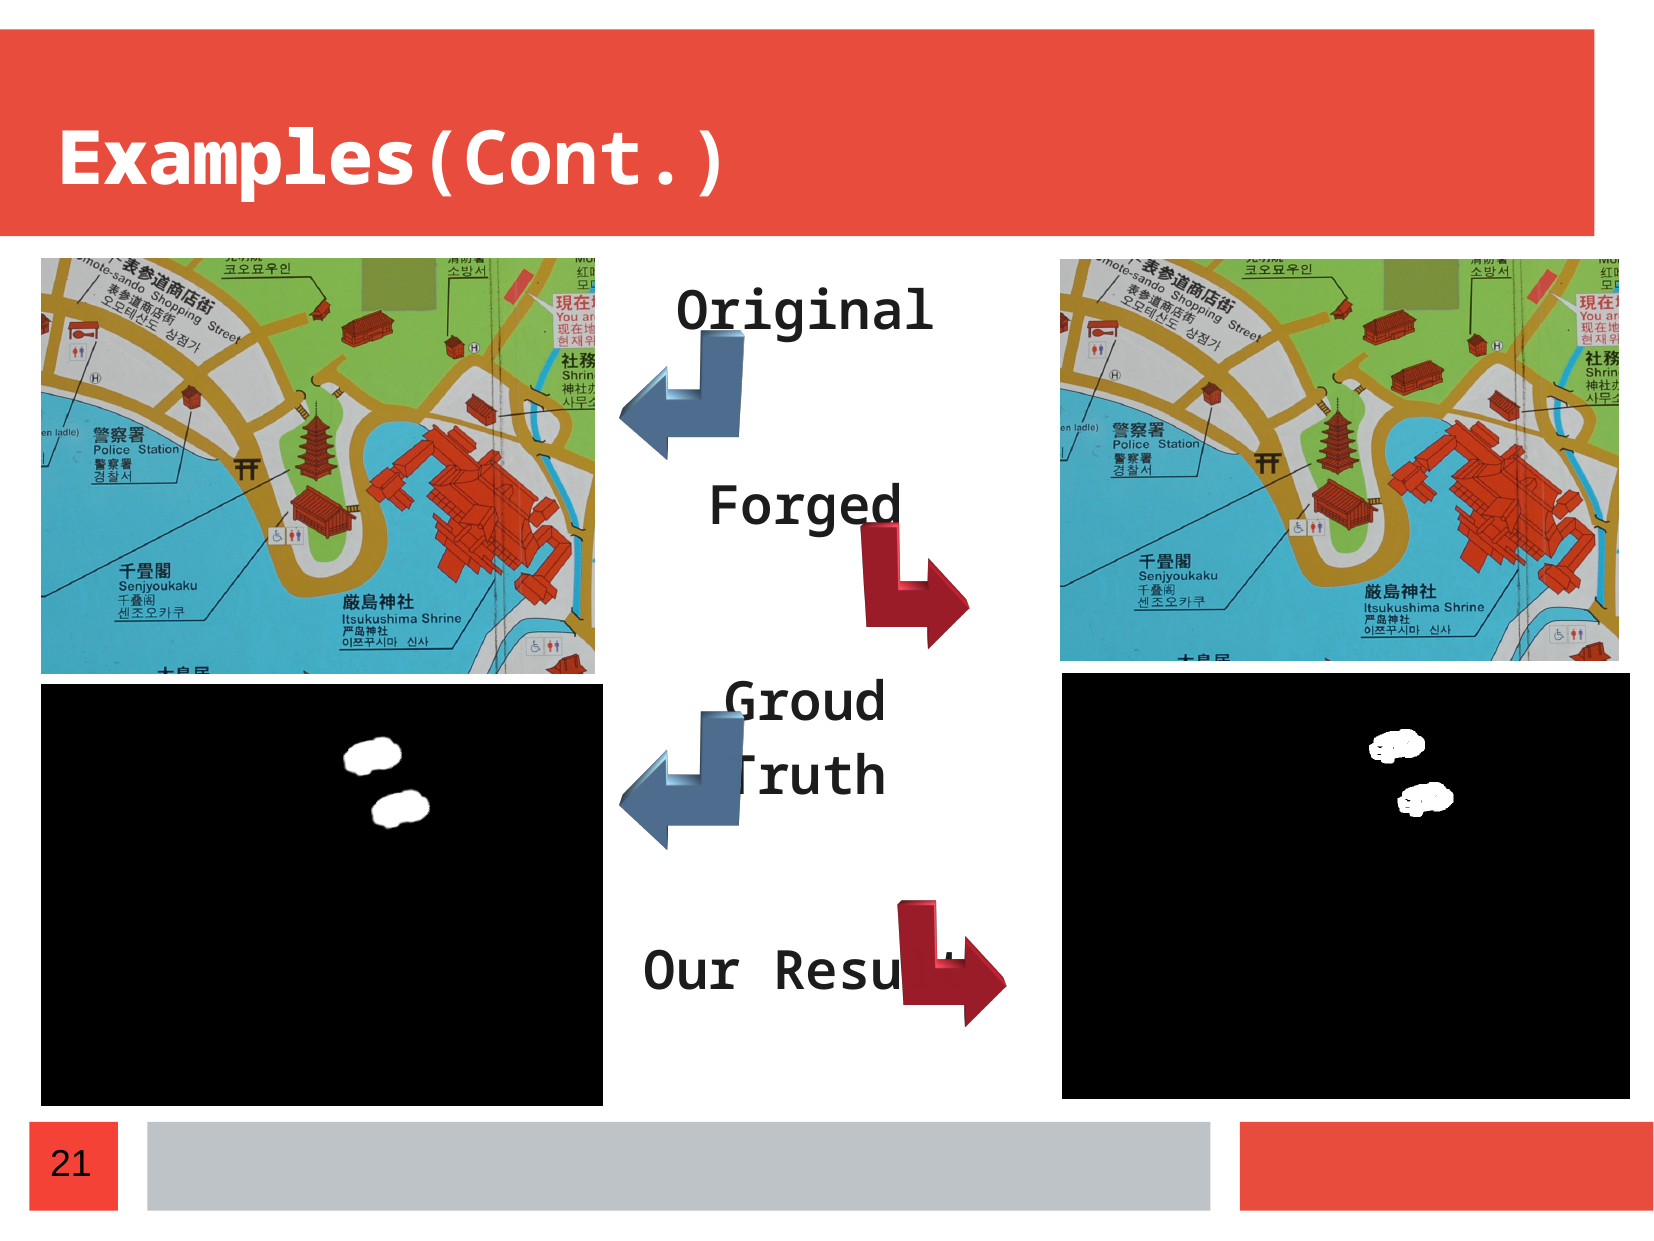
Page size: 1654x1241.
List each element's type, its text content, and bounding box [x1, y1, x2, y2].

picture [1060, 259, 1619, 661]
picture [41, 258, 595, 674]
text_box <number> [35, 1134, 665, 1205]
title Examples(Cont.) [58, 58, 1595, 207]
picture [1062, 673, 1630, 1099]
list Original Forged Groud Truth Our Result [637, 271, 975, 1016]
picture [41, 684, 603, 1106]
